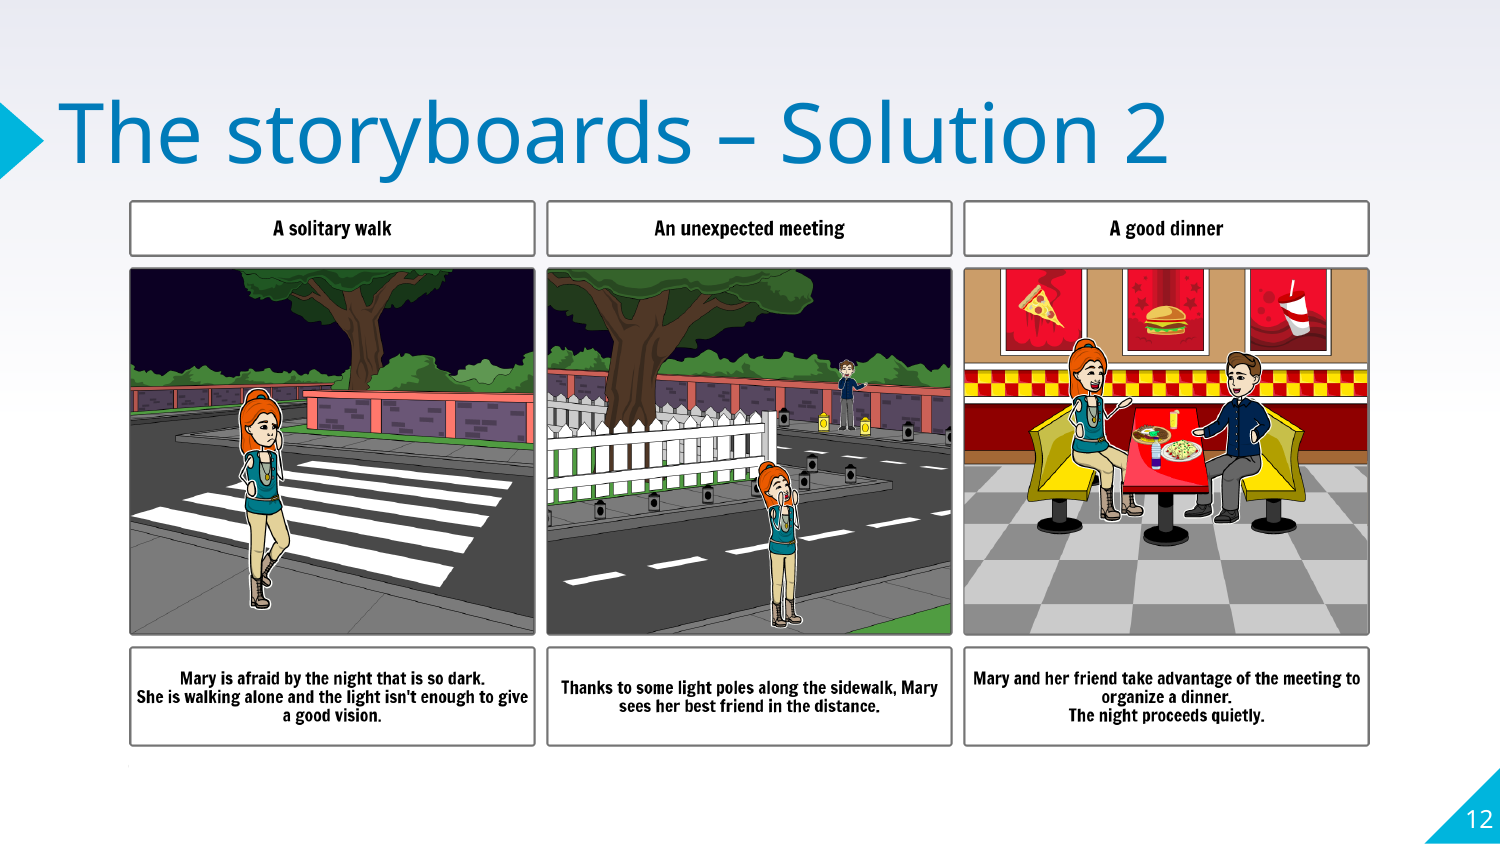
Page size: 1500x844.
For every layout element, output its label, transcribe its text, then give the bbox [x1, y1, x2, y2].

picture [117, 188, 1382, 786]
slide_number <numero> [1418, 760, 1494, 838]
title The storyboards – Solution 2 [59, 99, 1496, 277]
